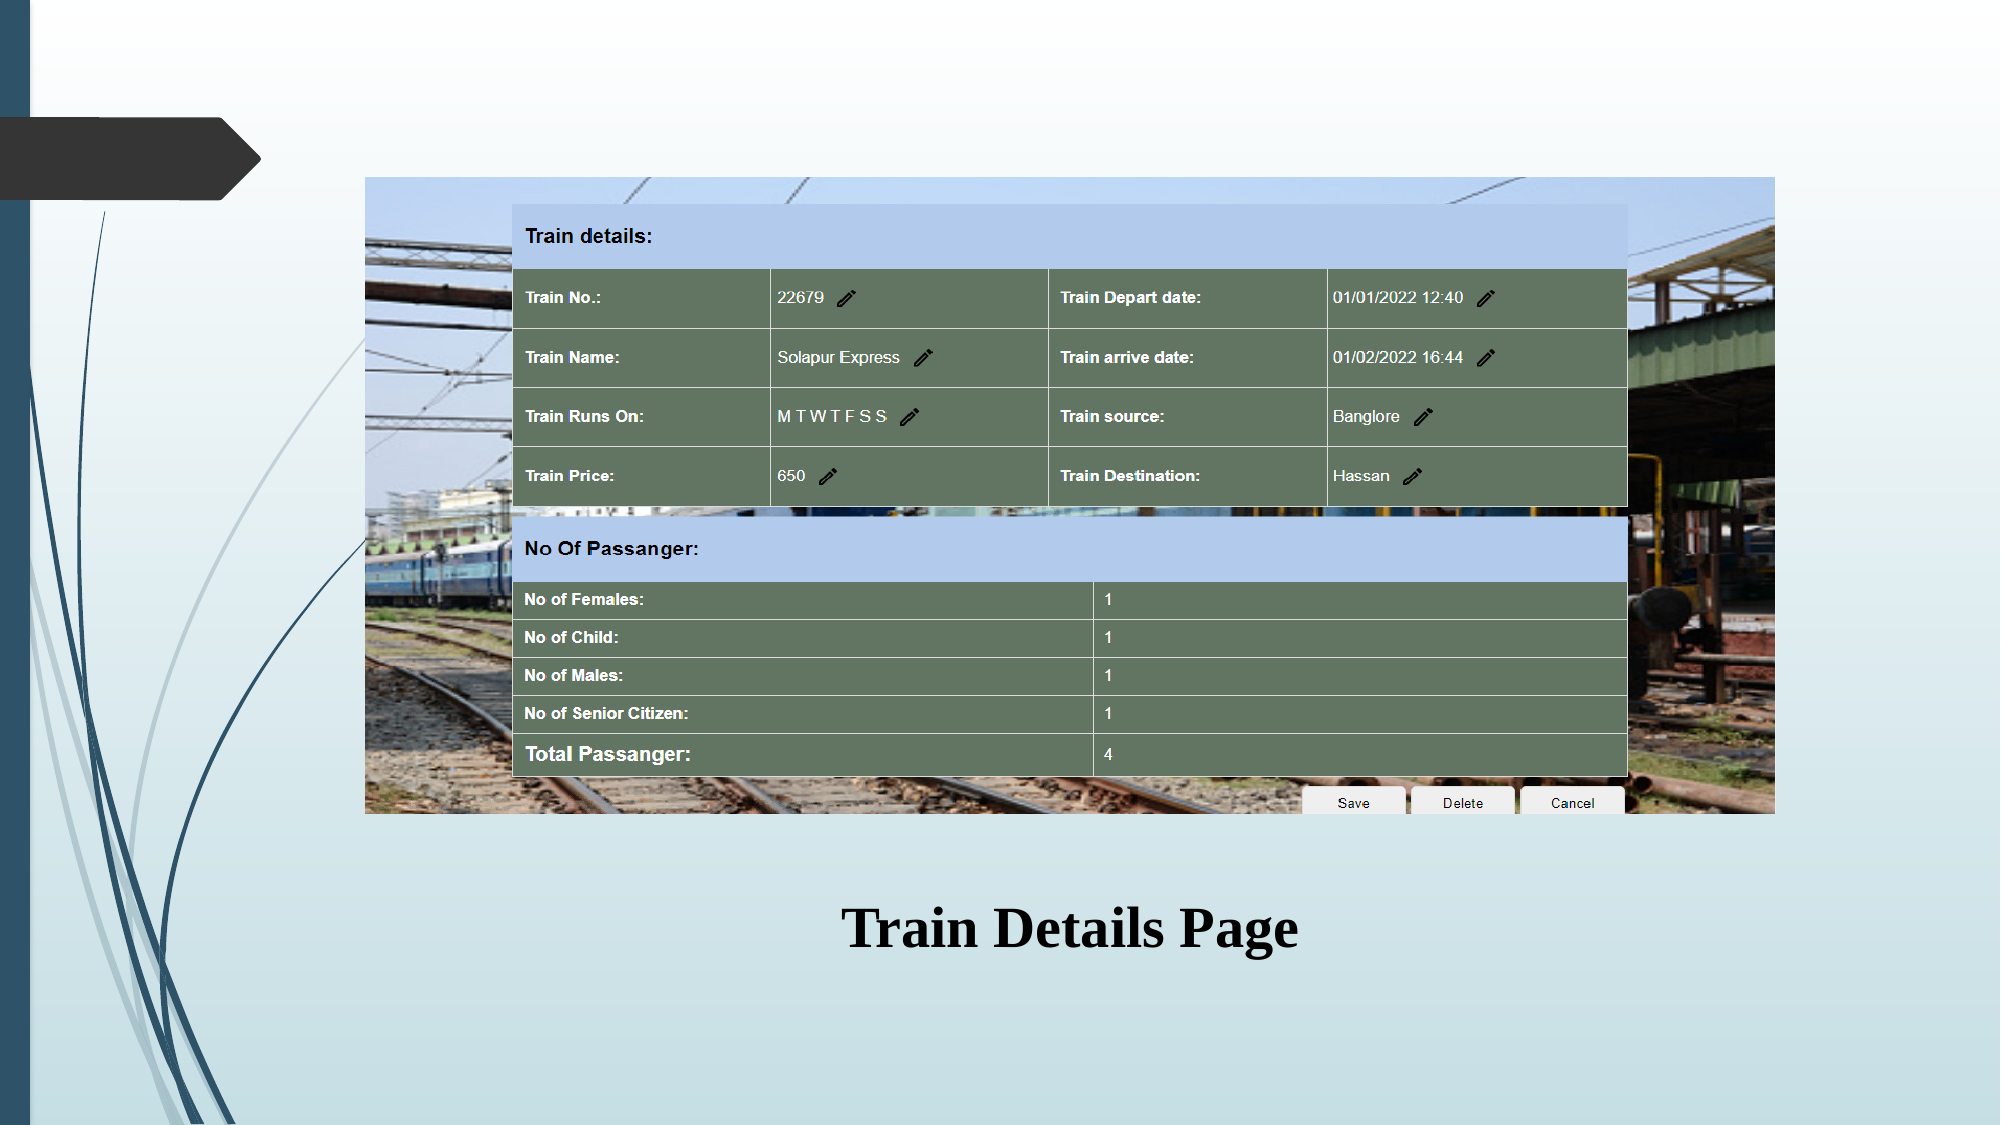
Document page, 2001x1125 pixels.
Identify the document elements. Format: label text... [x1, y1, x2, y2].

title Train Details Page [365, 881, 1776, 1014]
picture [365, 177, 1776, 814]
